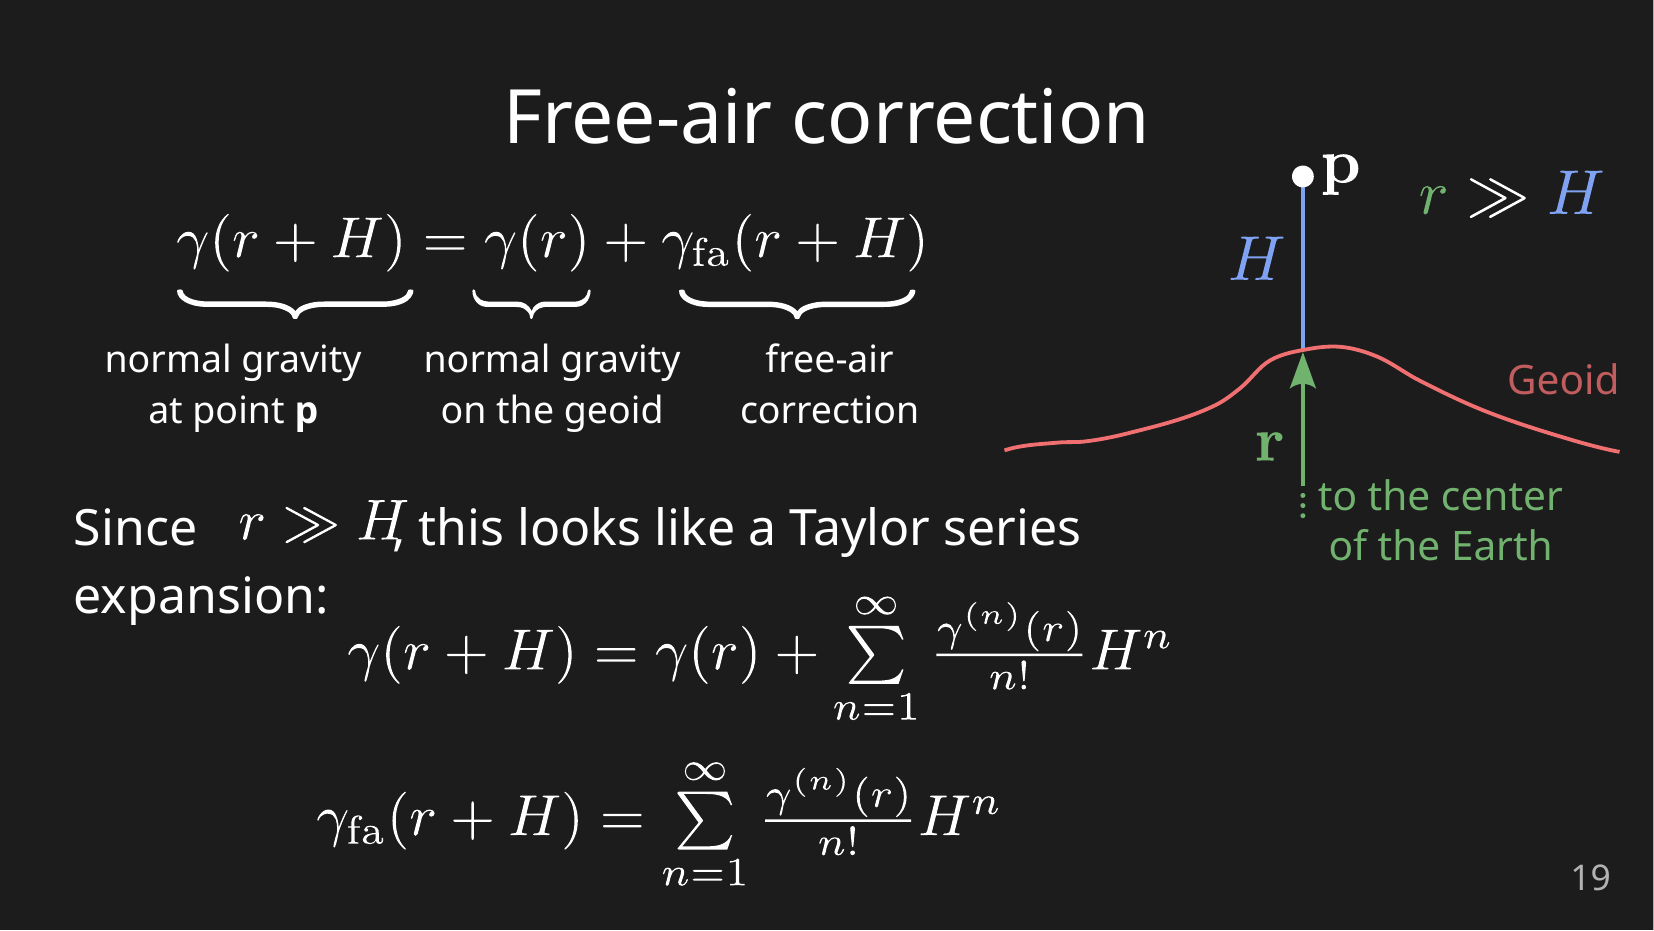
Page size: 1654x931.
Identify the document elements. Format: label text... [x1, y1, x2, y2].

text_box Since , this looks like a Taylor series expansion: [59, 484, 1329, 622]
text_box [798, 223, 837, 263]
text_box [410, 809, 435, 836]
text_box <number> [1409, 845, 1626, 916]
text_box [233, 231, 258, 258]
text_box [1043, 623, 1063, 642]
text_box [386, 625, 400, 684]
text_box [777, 635, 817, 675]
text_box [677, 791, 733, 850]
text_box [712, 643, 737, 671]
text_box [348, 643, 379, 682]
text_box [472, 289, 591, 320]
text_box [570, 213, 585, 272]
text_box [1067, 622, 1078, 652]
text_box [755, 231, 780, 258]
text_box [855, 217, 905, 258]
text_box [387, 213, 401, 272]
text_box [729, 858, 745, 886]
text_box [684, 762, 725, 781]
text_box [177, 289, 414, 319]
text_box [522, 213, 537, 272]
text_box [453, 801, 492, 840]
text_box [1091, 629, 1141, 670]
text_box [510, 795, 560, 836]
text_box [920, 795, 970, 836]
text_box [766, 789, 791, 816]
text_box [1144, 630, 1170, 649]
text_box [707, 247, 729, 267]
text_box [177, 231, 208, 270]
text_box [317, 809, 348, 848]
text_box [663, 867, 688, 886]
text_box [834, 701, 860, 721]
text_box [973, 796, 999, 815]
text_box [215, 213, 229, 272]
text_box normal gravity on the geoid [389, 324, 667, 432]
text_box [564, 791, 578, 850]
text_box [276, 223, 315, 263]
text_box [896, 776, 907, 818]
text_box [810, 776, 831, 790]
text_box [936, 653, 1083, 657]
text_box [737, 213, 752, 272]
text_box [819, 837, 845, 856]
text_box [968, 622, 977, 632]
text_box [558, 625, 572, 684]
text_box [796, 767, 806, 797]
title Free-air correction [82, 37, 1571, 193]
text_box [901, 692, 916, 720]
text_box [1007, 622, 1016, 632]
text_box [392, 791, 406, 850]
text_box [836, 767, 845, 797]
text_box [606, 223, 646, 263]
text_box [404, 643, 429, 671]
text_box [446, 635, 486, 675]
text_box free-air correction [667, 324, 993, 432]
text_box [937, 623, 962, 650]
text_box [694, 625, 708, 684]
text_box [872, 789, 892, 808]
text_box [856, 776, 868, 818]
text_box [362, 825, 384, 845]
text_box [1021, 660, 1027, 682]
text_box [1028, 622, 1039, 652]
text_box [909, 213, 923, 272]
text_box [662, 231, 693, 270]
text_box [484, 231, 516, 270]
text_box [848, 625, 904, 684]
text_box [603, 813, 642, 817]
text_box [679, 289, 916, 320]
text_box [504, 629, 554, 670]
text_box [742, 625, 756, 684]
text_box [348, 815, 363, 844]
text_box [693, 237, 708, 266]
picture [1003, 154, 1623, 562]
text_box [333, 217, 383, 258]
text_box [655, 643, 687, 682]
text_box [850, 826, 856, 848]
text_box [541, 231, 566, 258]
text_box normal gravity at point p [70, 324, 389, 432]
text_box [990, 671, 1016, 690]
